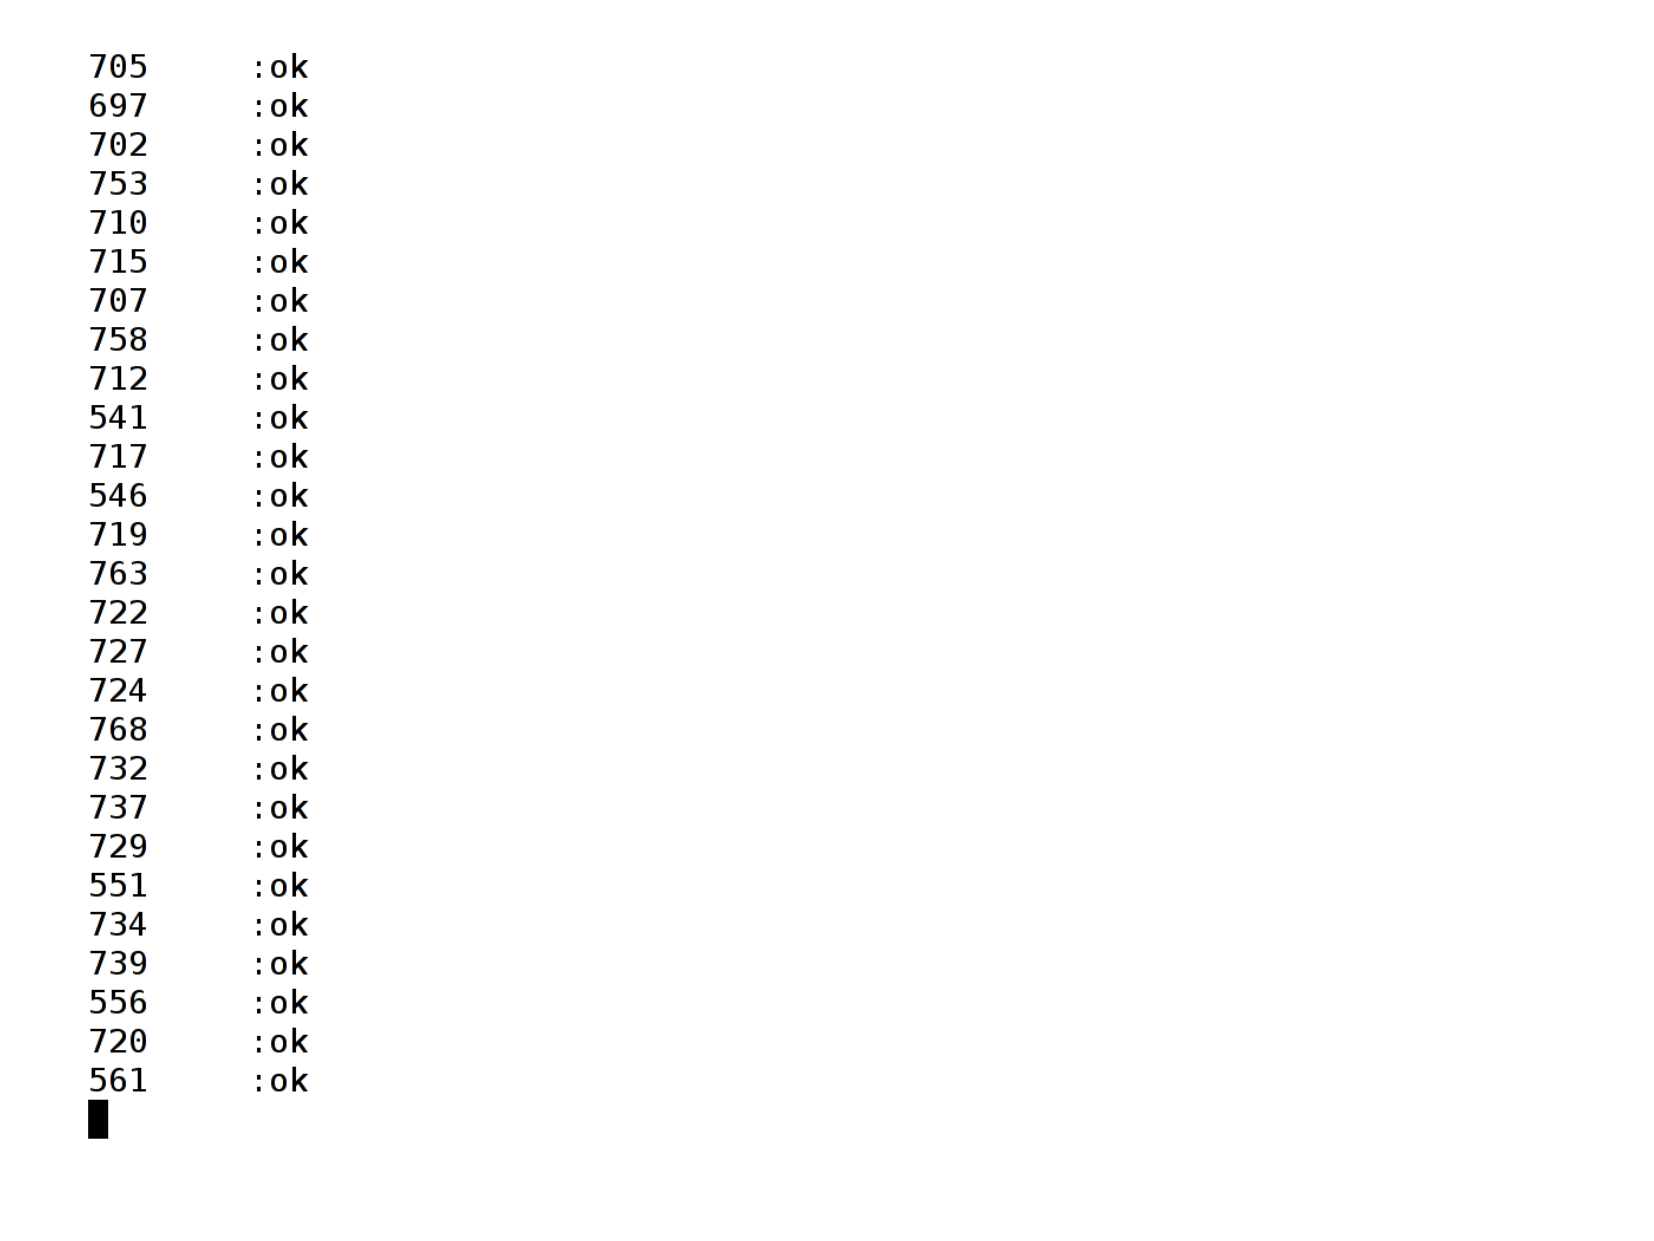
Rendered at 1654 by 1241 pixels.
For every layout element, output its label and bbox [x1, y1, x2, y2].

picture [87, 46, 1653, 1141]
